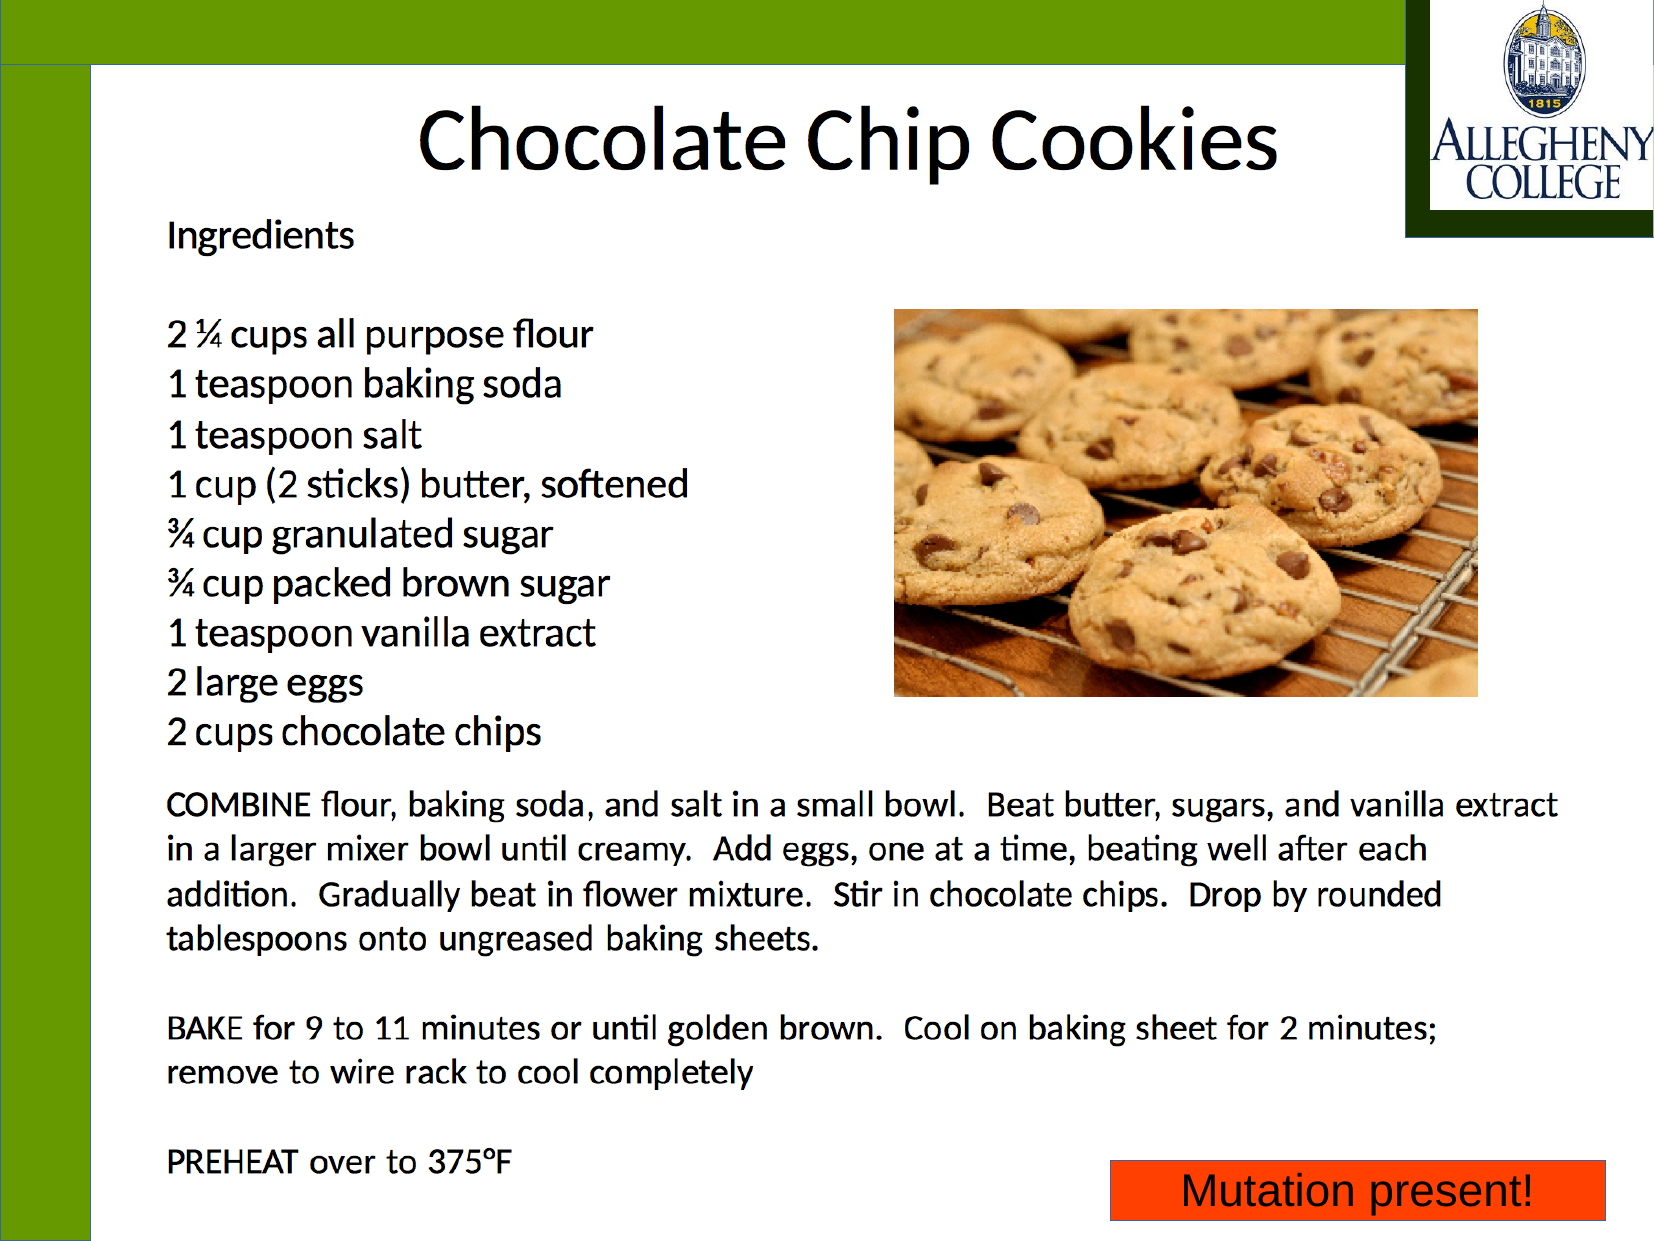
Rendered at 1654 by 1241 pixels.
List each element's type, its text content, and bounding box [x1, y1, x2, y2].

picture [1430, 0, 1654, 210]
text_box [0, 0, 1654, 1241]
text_box Mutation present! [1110, 1160, 1606, 1221]
picture [120, 83, 1571, 1191]
